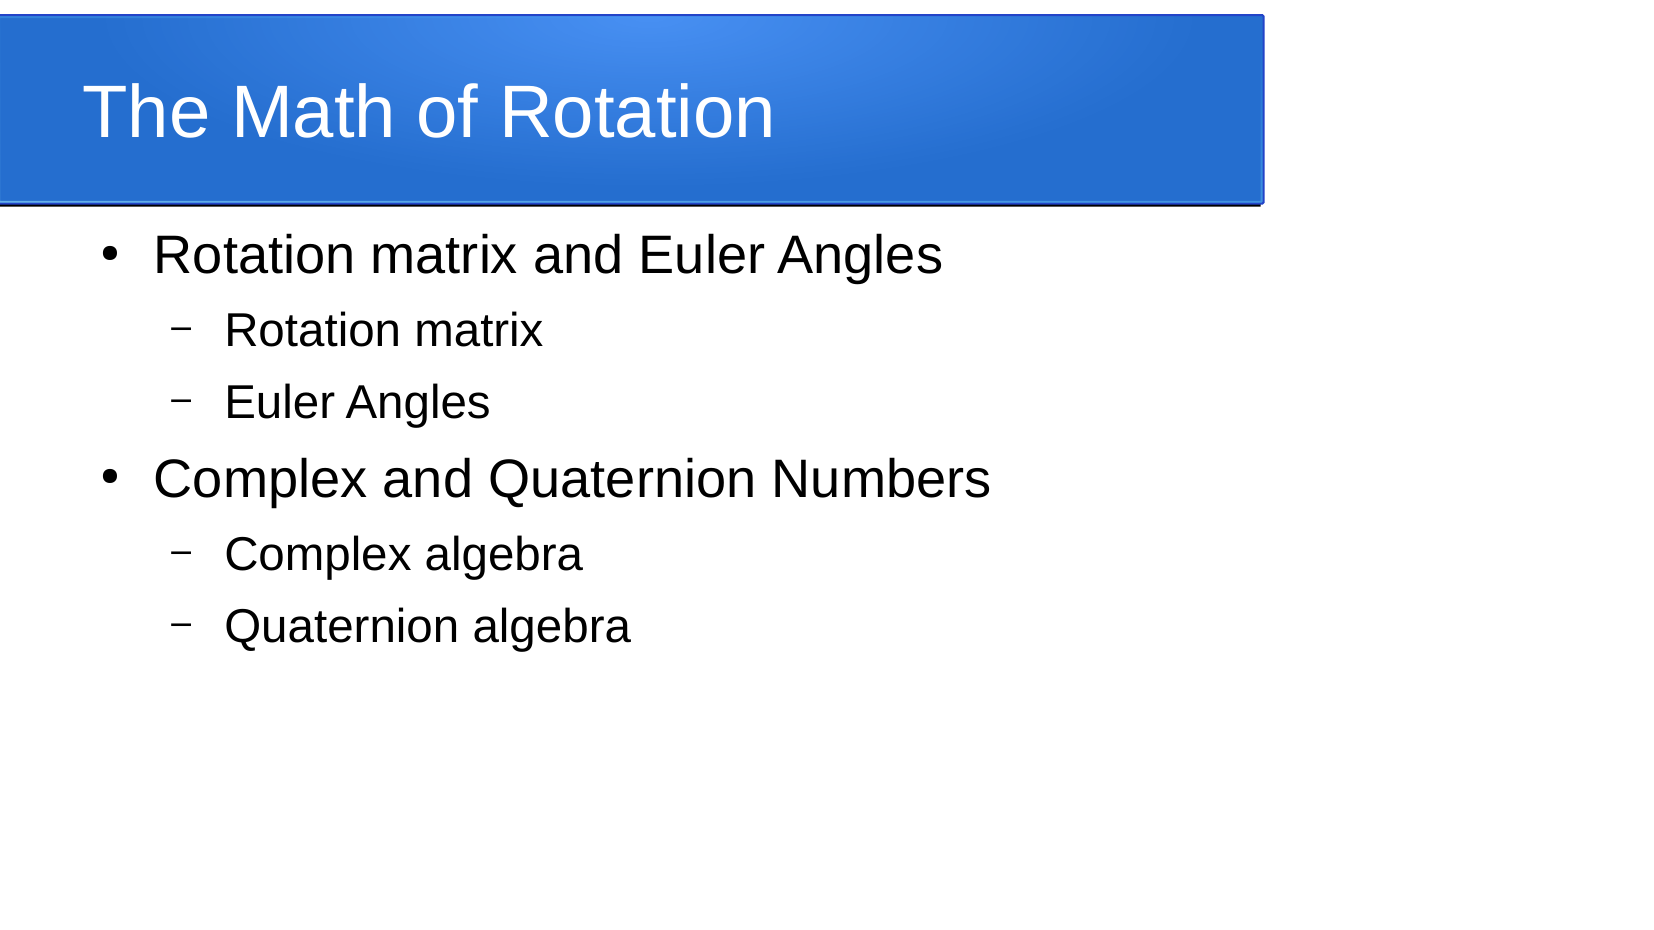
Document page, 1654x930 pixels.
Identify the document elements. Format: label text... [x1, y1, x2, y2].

title The Math of Rotation [82, 35, 1234, 189]
list Rotation matrix and Euler Angles Rotation matrix Euler Angles Complex and Quaternion Numbers Complex algebra Quaternion algebra [82, 224, 1571, 764]
